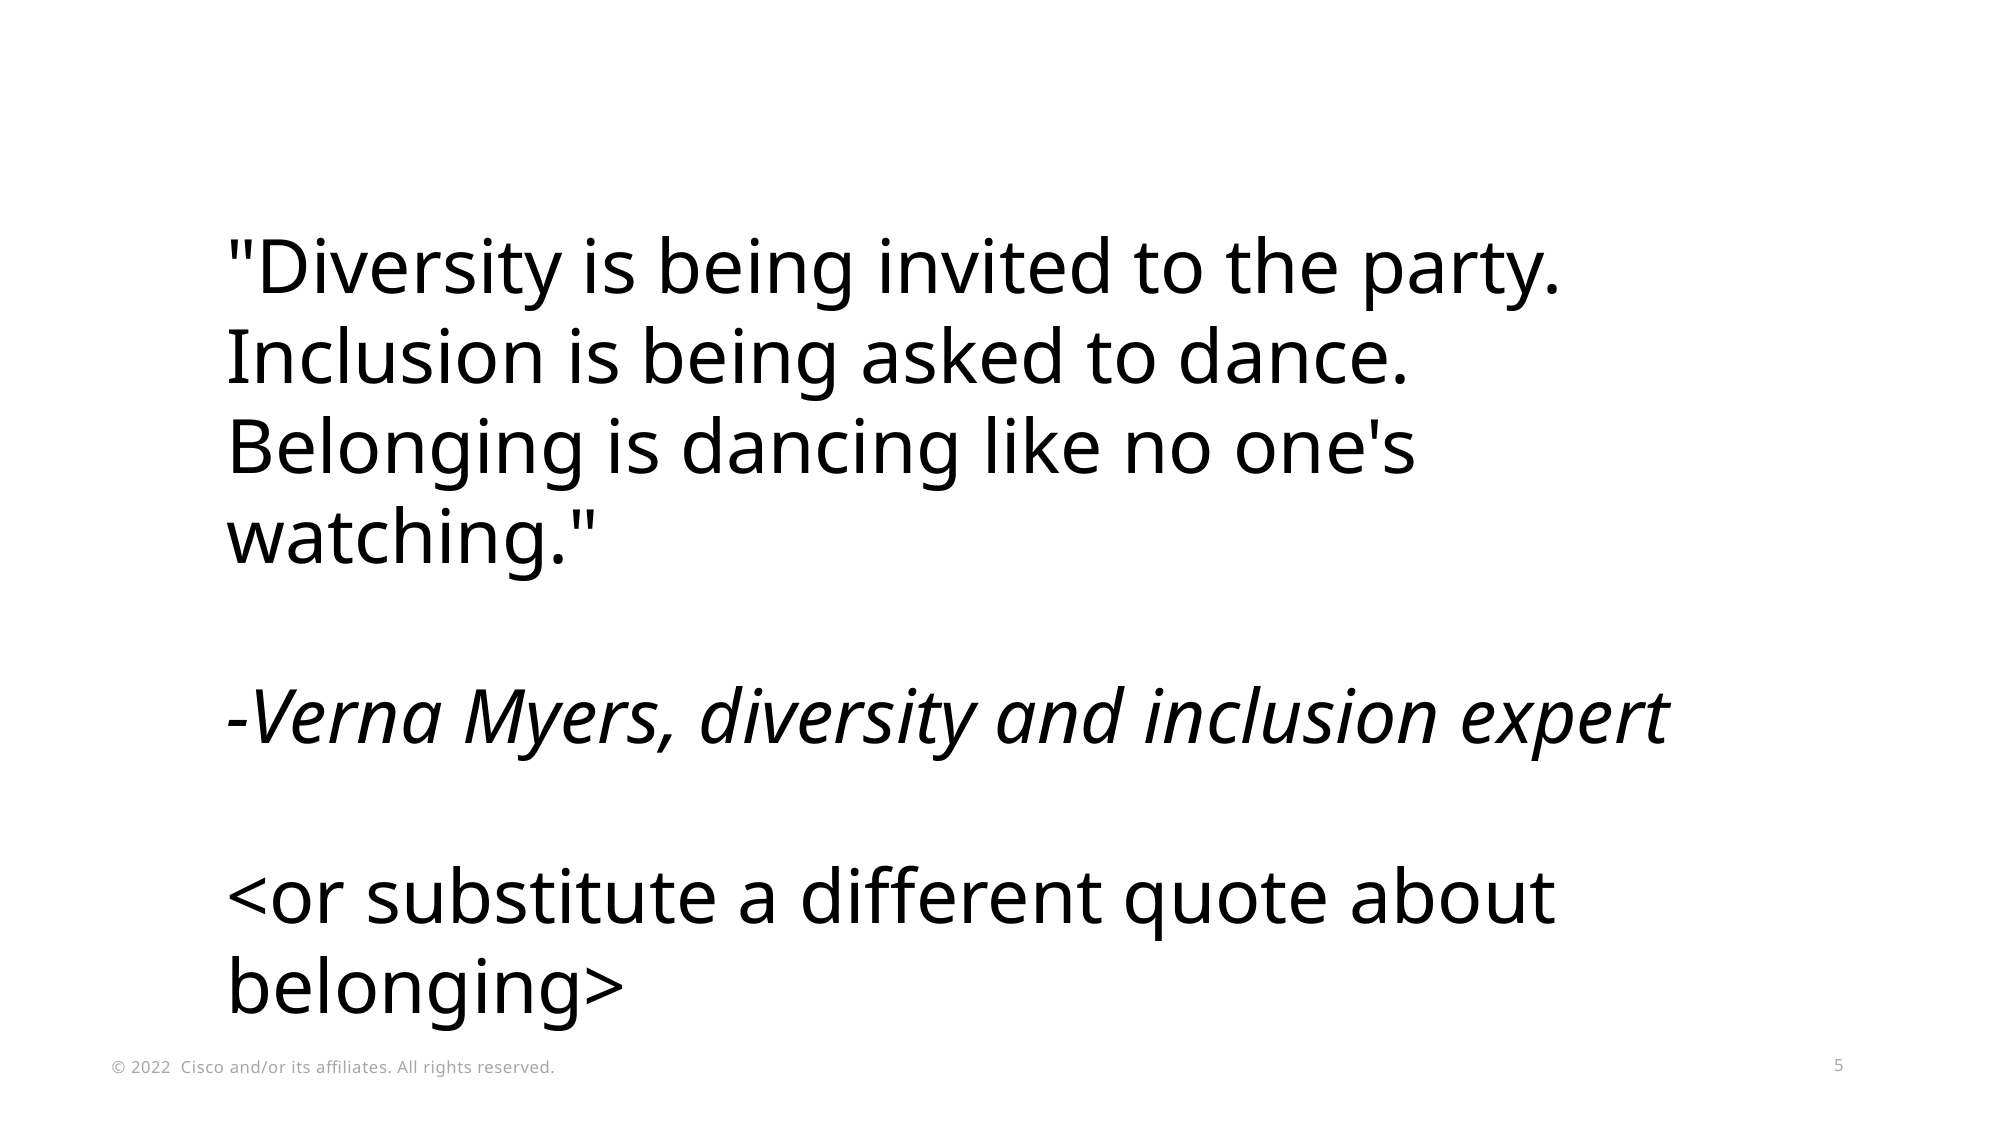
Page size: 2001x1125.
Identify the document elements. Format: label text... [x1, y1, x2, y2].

text_box "Diversity is being invited to the party. Inclusion is being asked to dance. Belonging is dancing like no one's watching." -Verna Myers, diversity and inclusion expert <or substitute a different quote about belonging> [211, 211, 1815, 1037]
